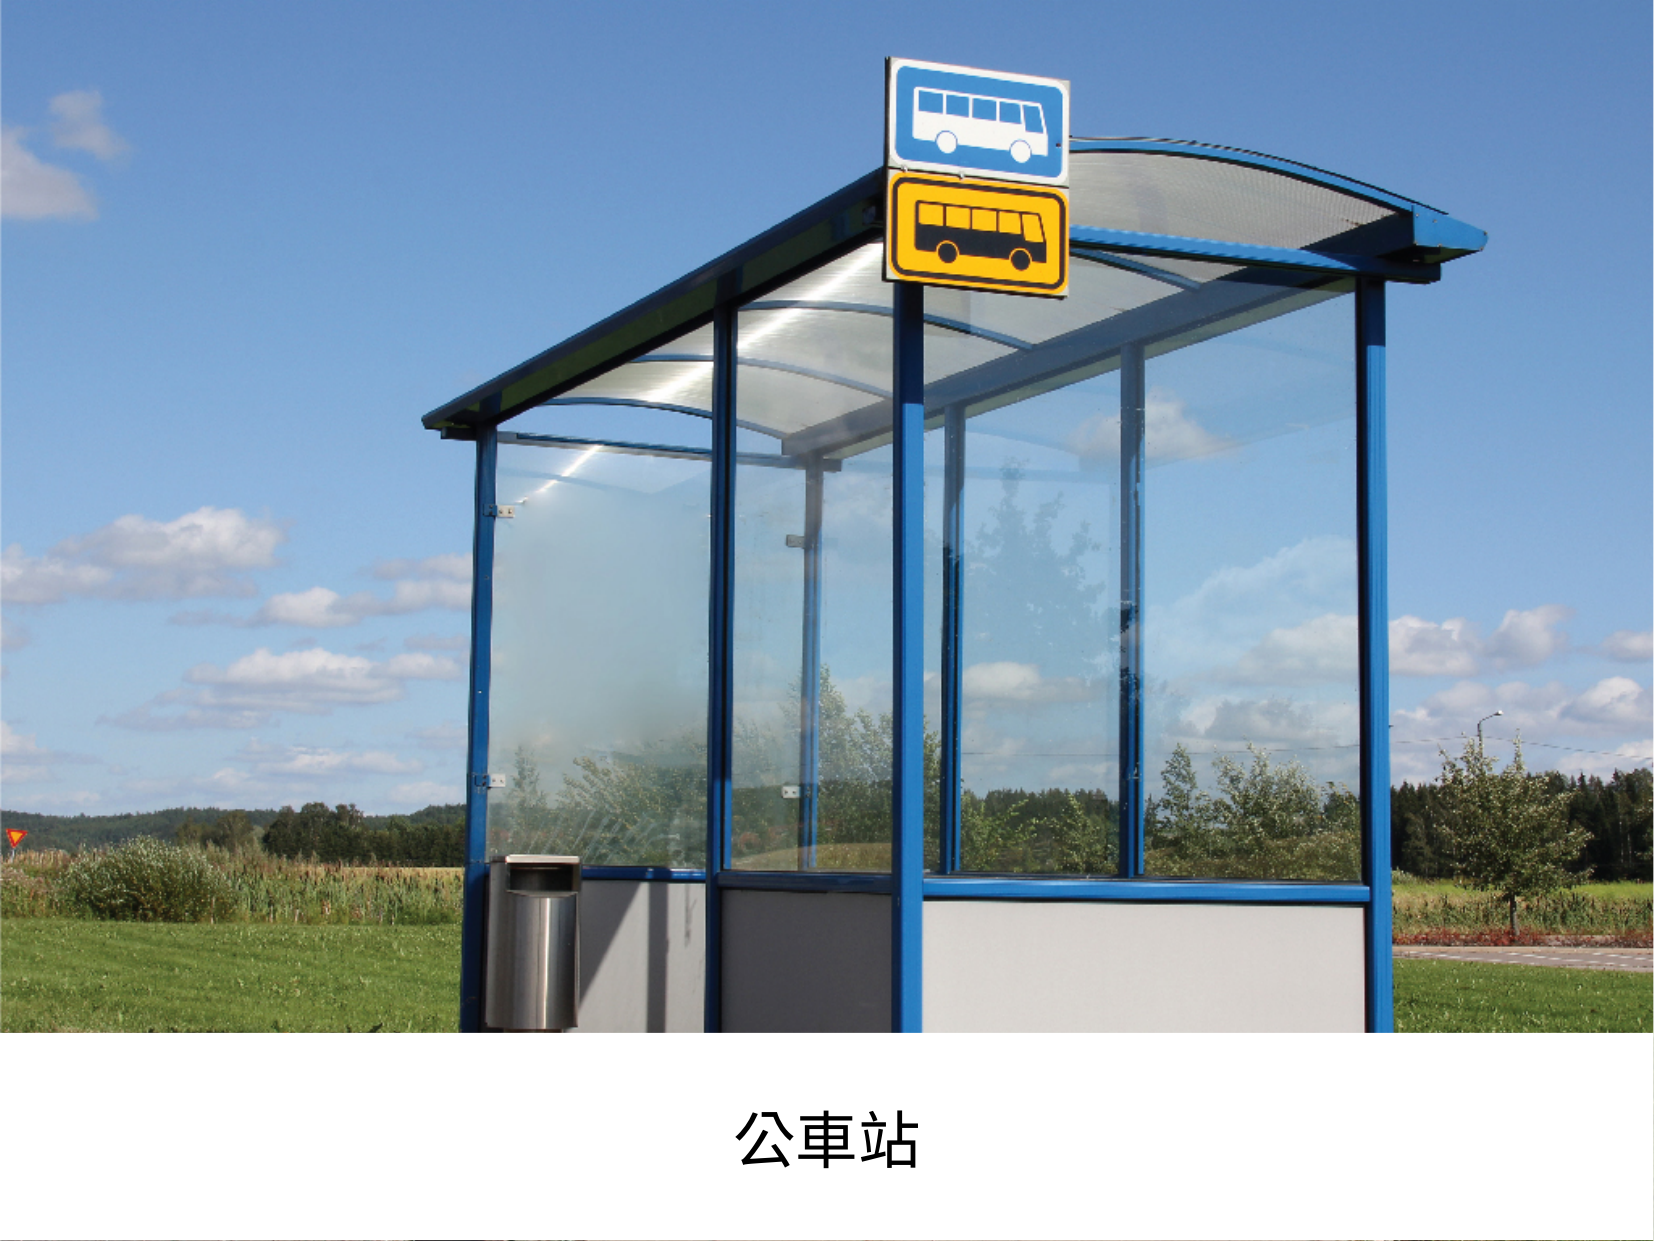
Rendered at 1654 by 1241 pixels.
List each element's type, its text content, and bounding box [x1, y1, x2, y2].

title 公車站 [0, 1032, 1654, 1241]
picture [0, 0, 1654, 1032]
